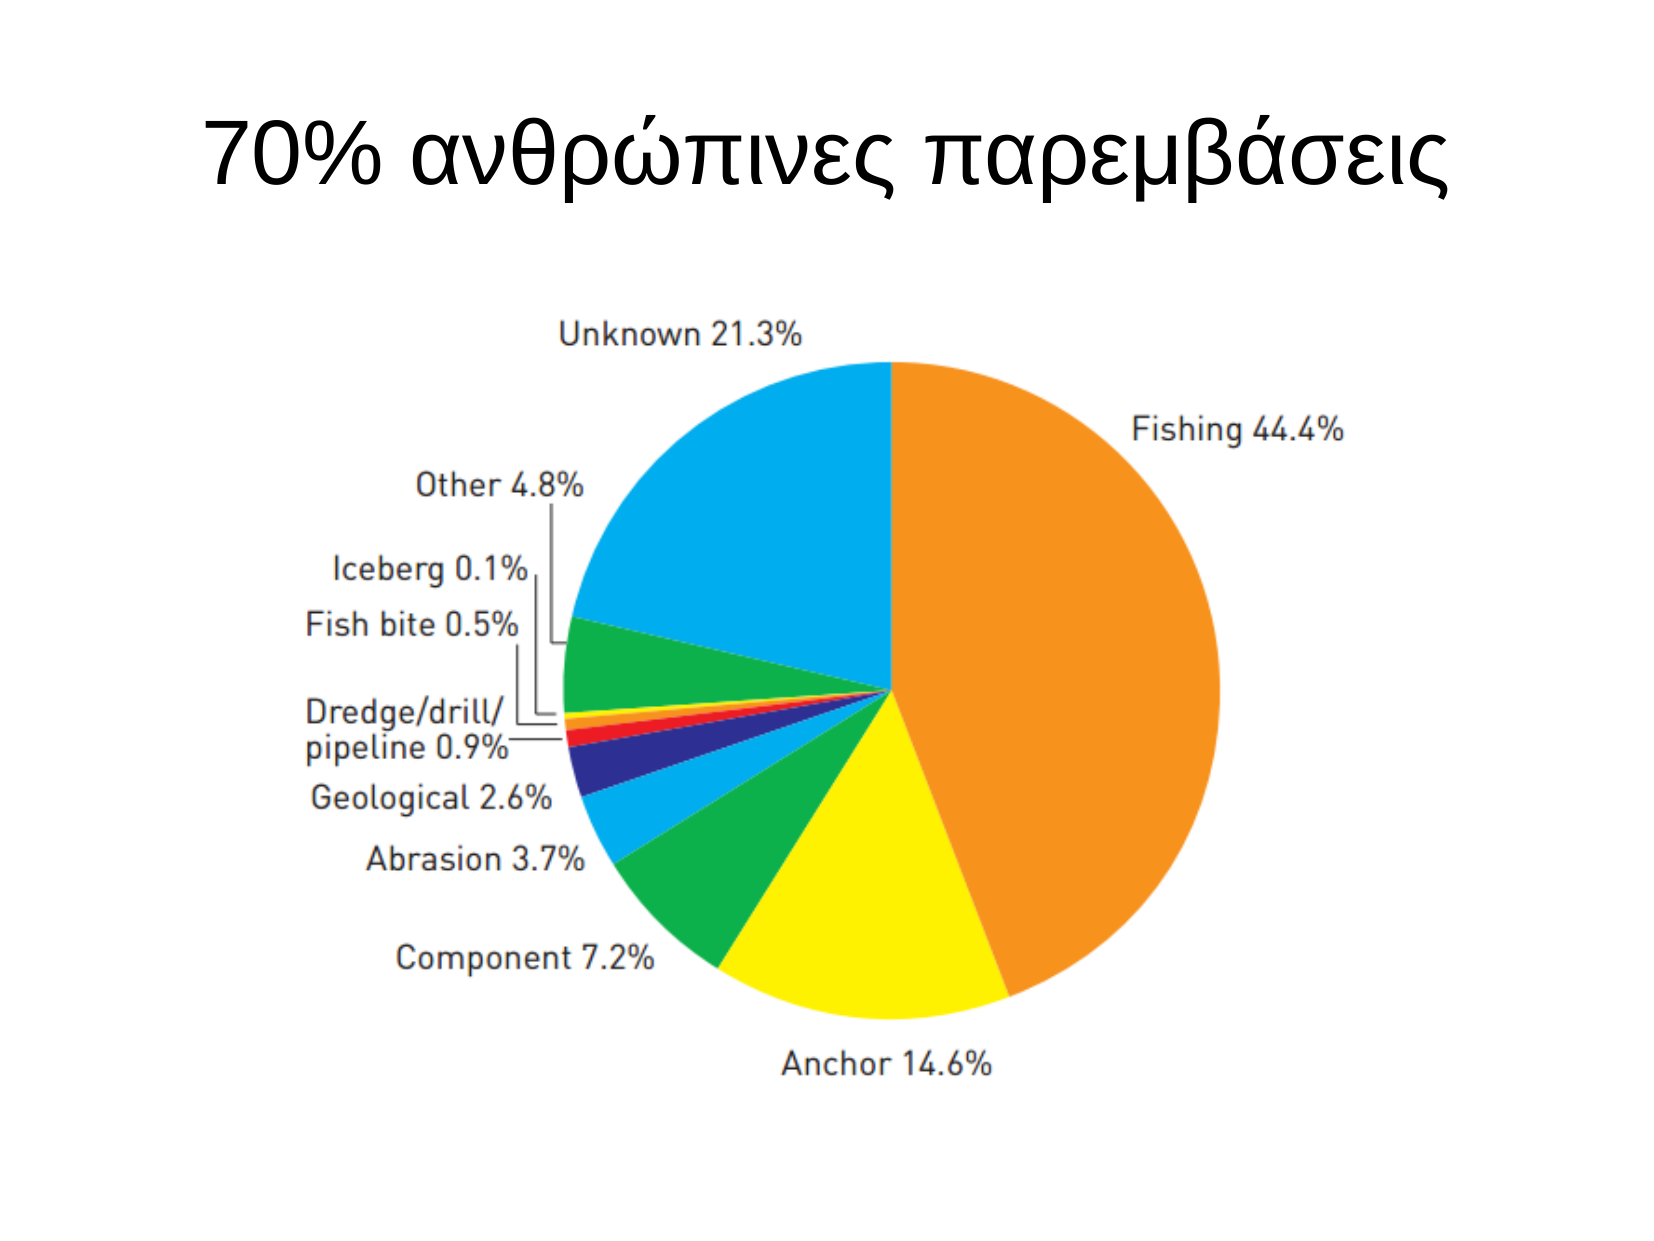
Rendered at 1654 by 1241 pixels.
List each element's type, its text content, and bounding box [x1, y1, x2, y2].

picture [280, 290, 1373, 1109]
title 70% ανθρώπινες παρεμβάσεις [82, 49, 1571, 257]
